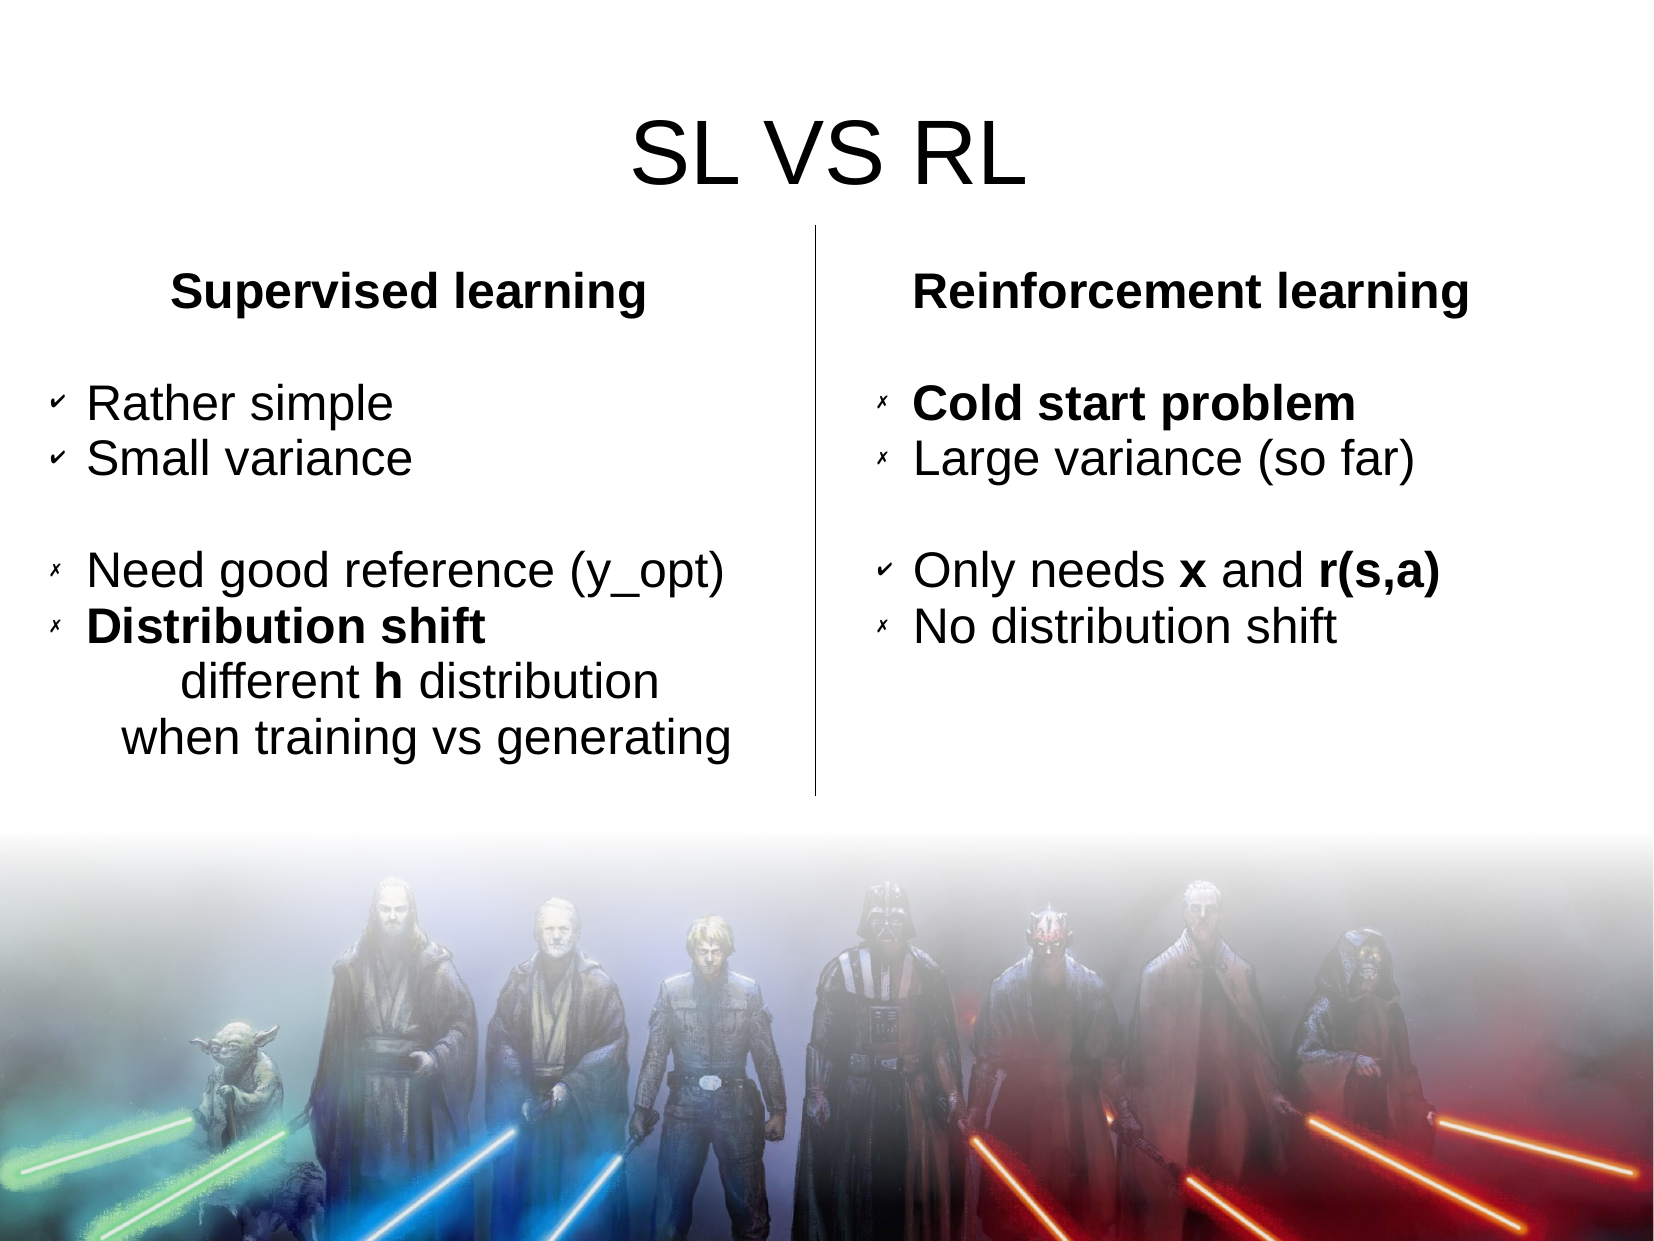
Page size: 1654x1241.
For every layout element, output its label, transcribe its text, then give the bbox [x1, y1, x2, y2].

picture [0, 830, 1654, 1241]
title SL VS RL [23, 49, 1636, 257]
text_box Reinforcement learning Cold start problem Large variance (so far) Only needs x and r(s,a) No distribution shift [862, 255, 1654, 665]
text_box Supervised learning Rather simple Small variance Need good reference (y_opt) Distribution shift different h distribution when training vs generating [35, 255, 816, 834]
